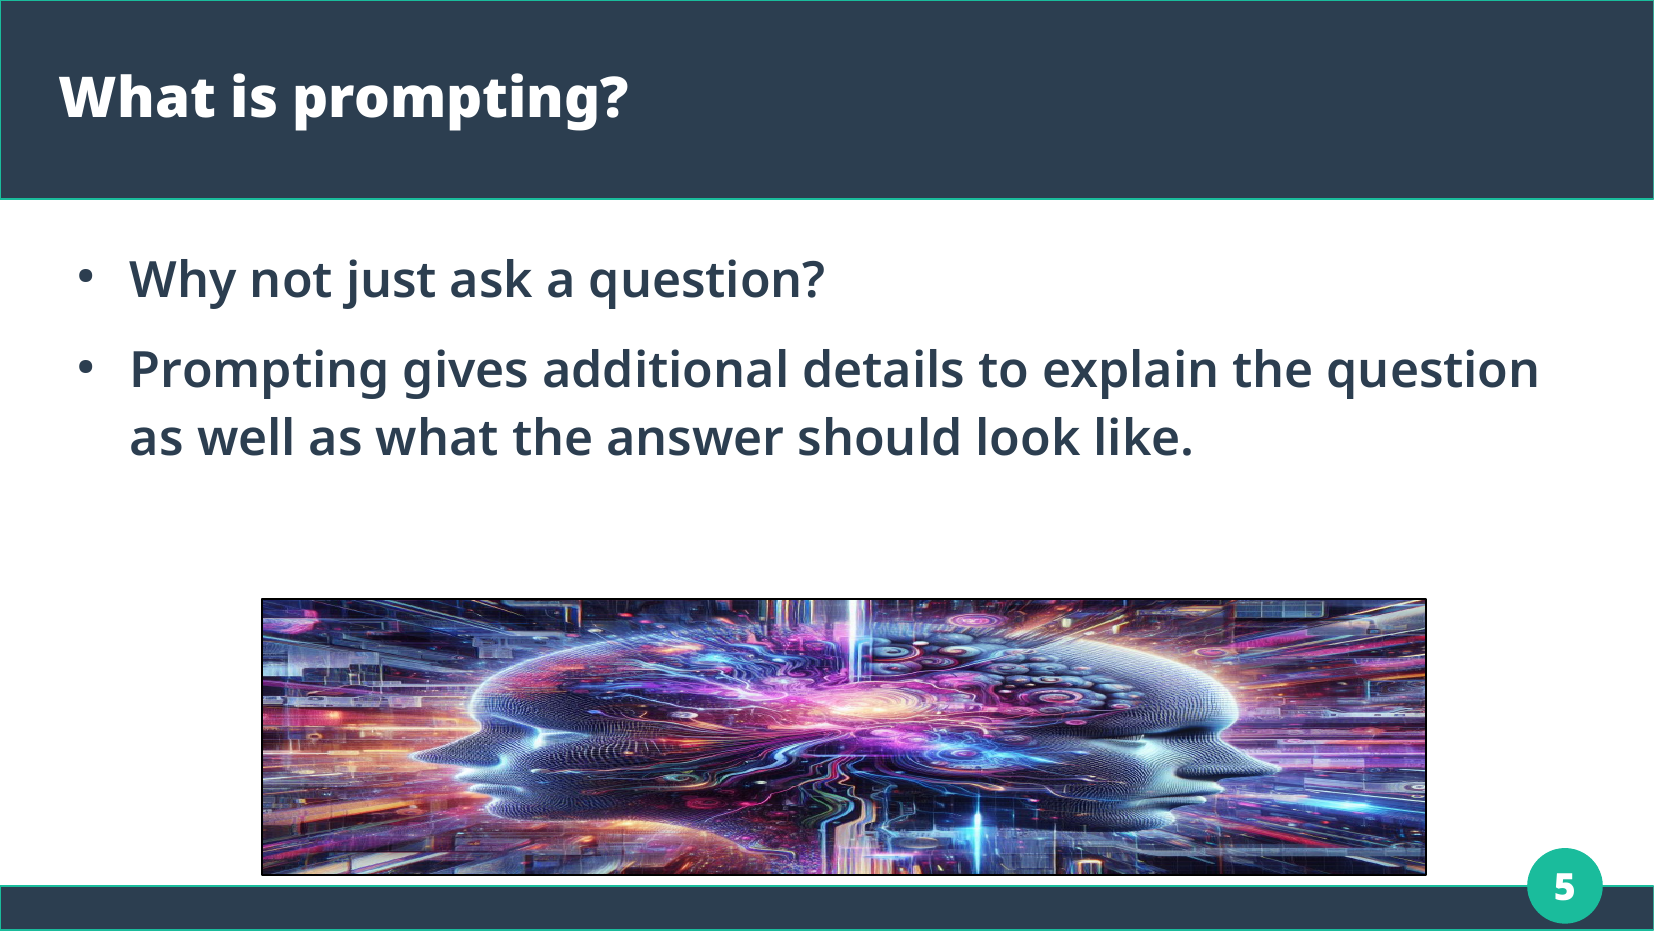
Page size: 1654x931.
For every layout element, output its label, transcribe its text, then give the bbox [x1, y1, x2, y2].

title What is prompting? [59, 37, 1595, 155]
picture [262, 600, 1426, 875]
list Why not just ask a question? Prompting gives additional details to explain the question as well as what the answer should look like. [59, 243, 1595, 864]
